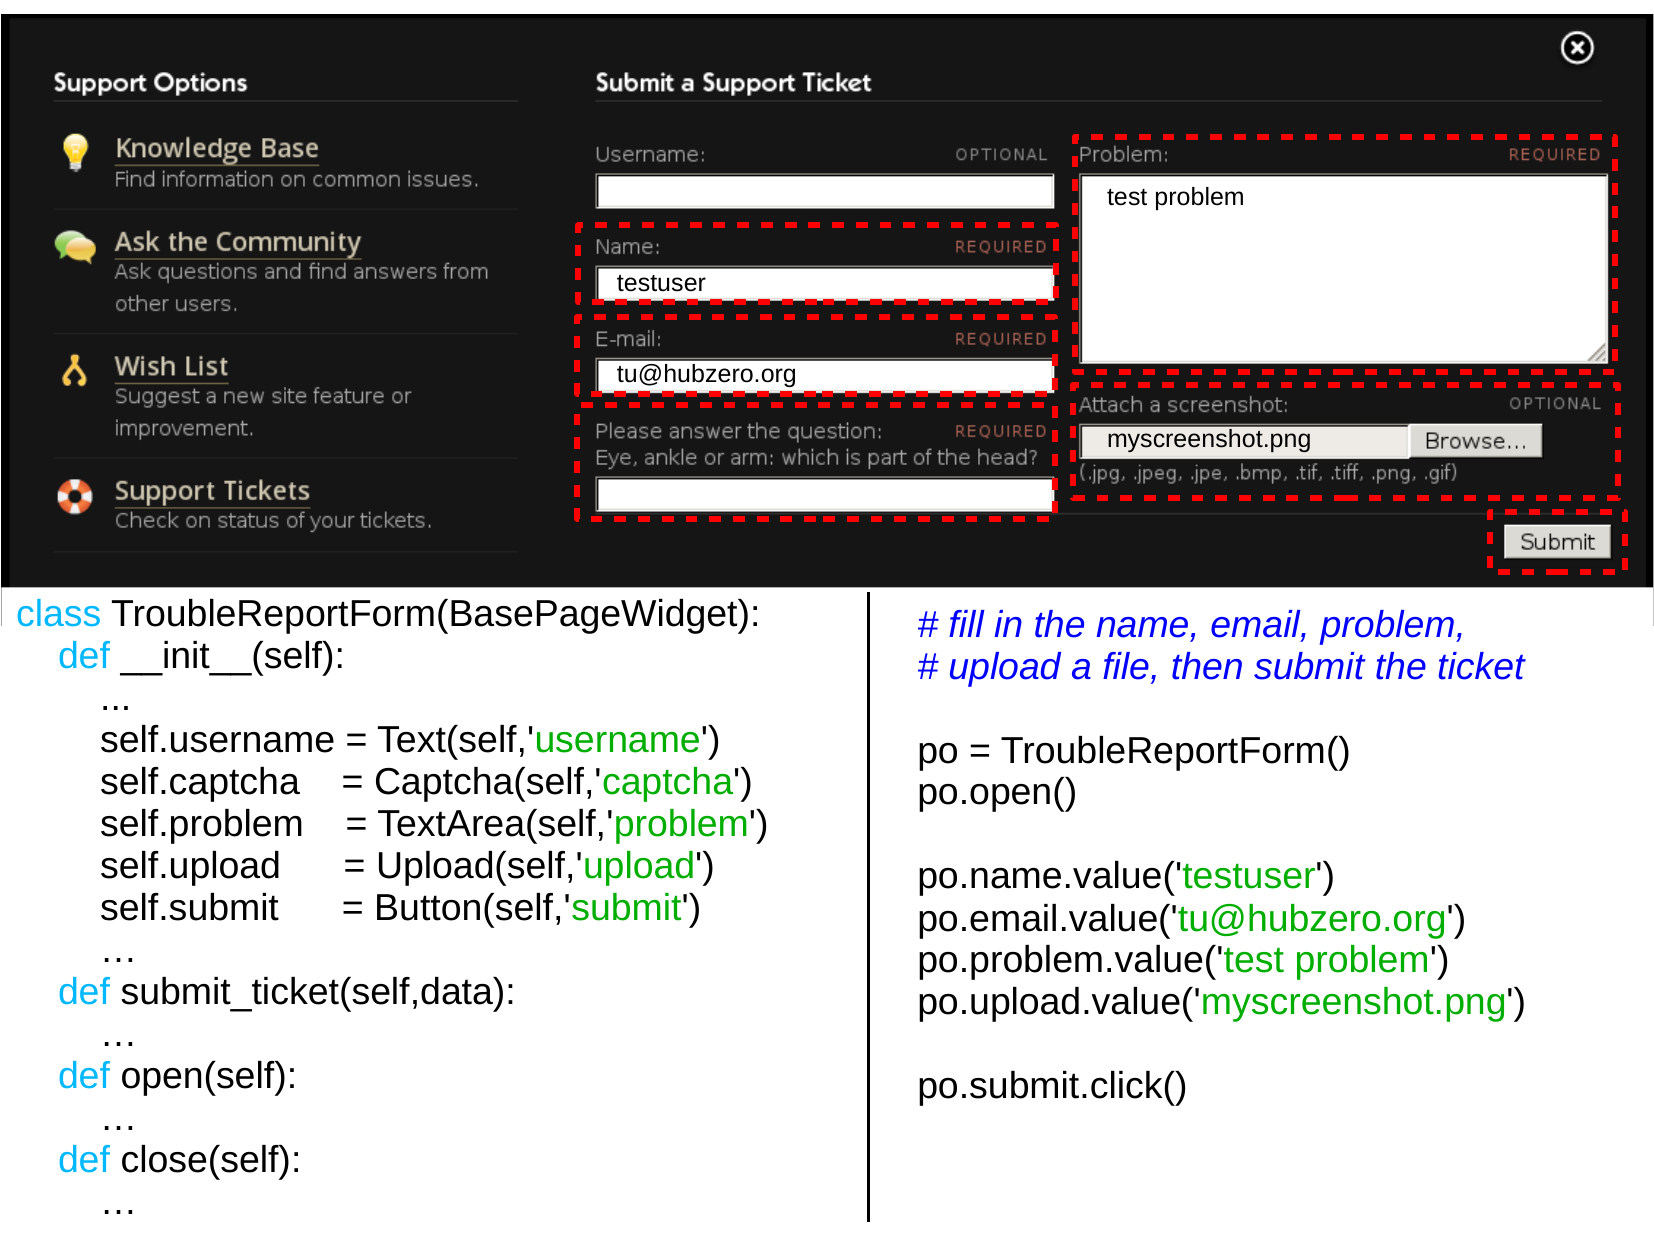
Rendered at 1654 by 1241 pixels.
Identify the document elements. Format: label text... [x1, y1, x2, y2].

text_box test problem [1092, 175, 1261, 219]
text_box [784, 587, 1654, 1212]
text_box myscreenshot.png [1092, 417, 1327, 461]
picture [1, 14, 1654, 587]
text_box testuser [602, 260, 722, 304]
text_box class TroubleReportForm(BasePageWidget): def __init__(self): ... self.username = Text(self,'username') self.captcha = Captcha(self,'captcha') self.problem = TextArea(self,'problem') self.upload = Upload(self,'upload') self.submit = Button(self,'submit') … def submit_ticket(self,data): … def open(self): … def close(self): … [1, 585, 784, 1231]
text_box tu@hubzero.org [602, 352, 813, 396]
text_box # fill in the name, email, problem, # upload a file, then submit the ticket po = TroubleReportForm() po.open() po.name.value('testuser') po.email.value('tu@hubzero.org') po.problem.value('test problem') po.upload.value('myscreenshot.png') po.submit.click() [902, 595, 1542, 1115]
